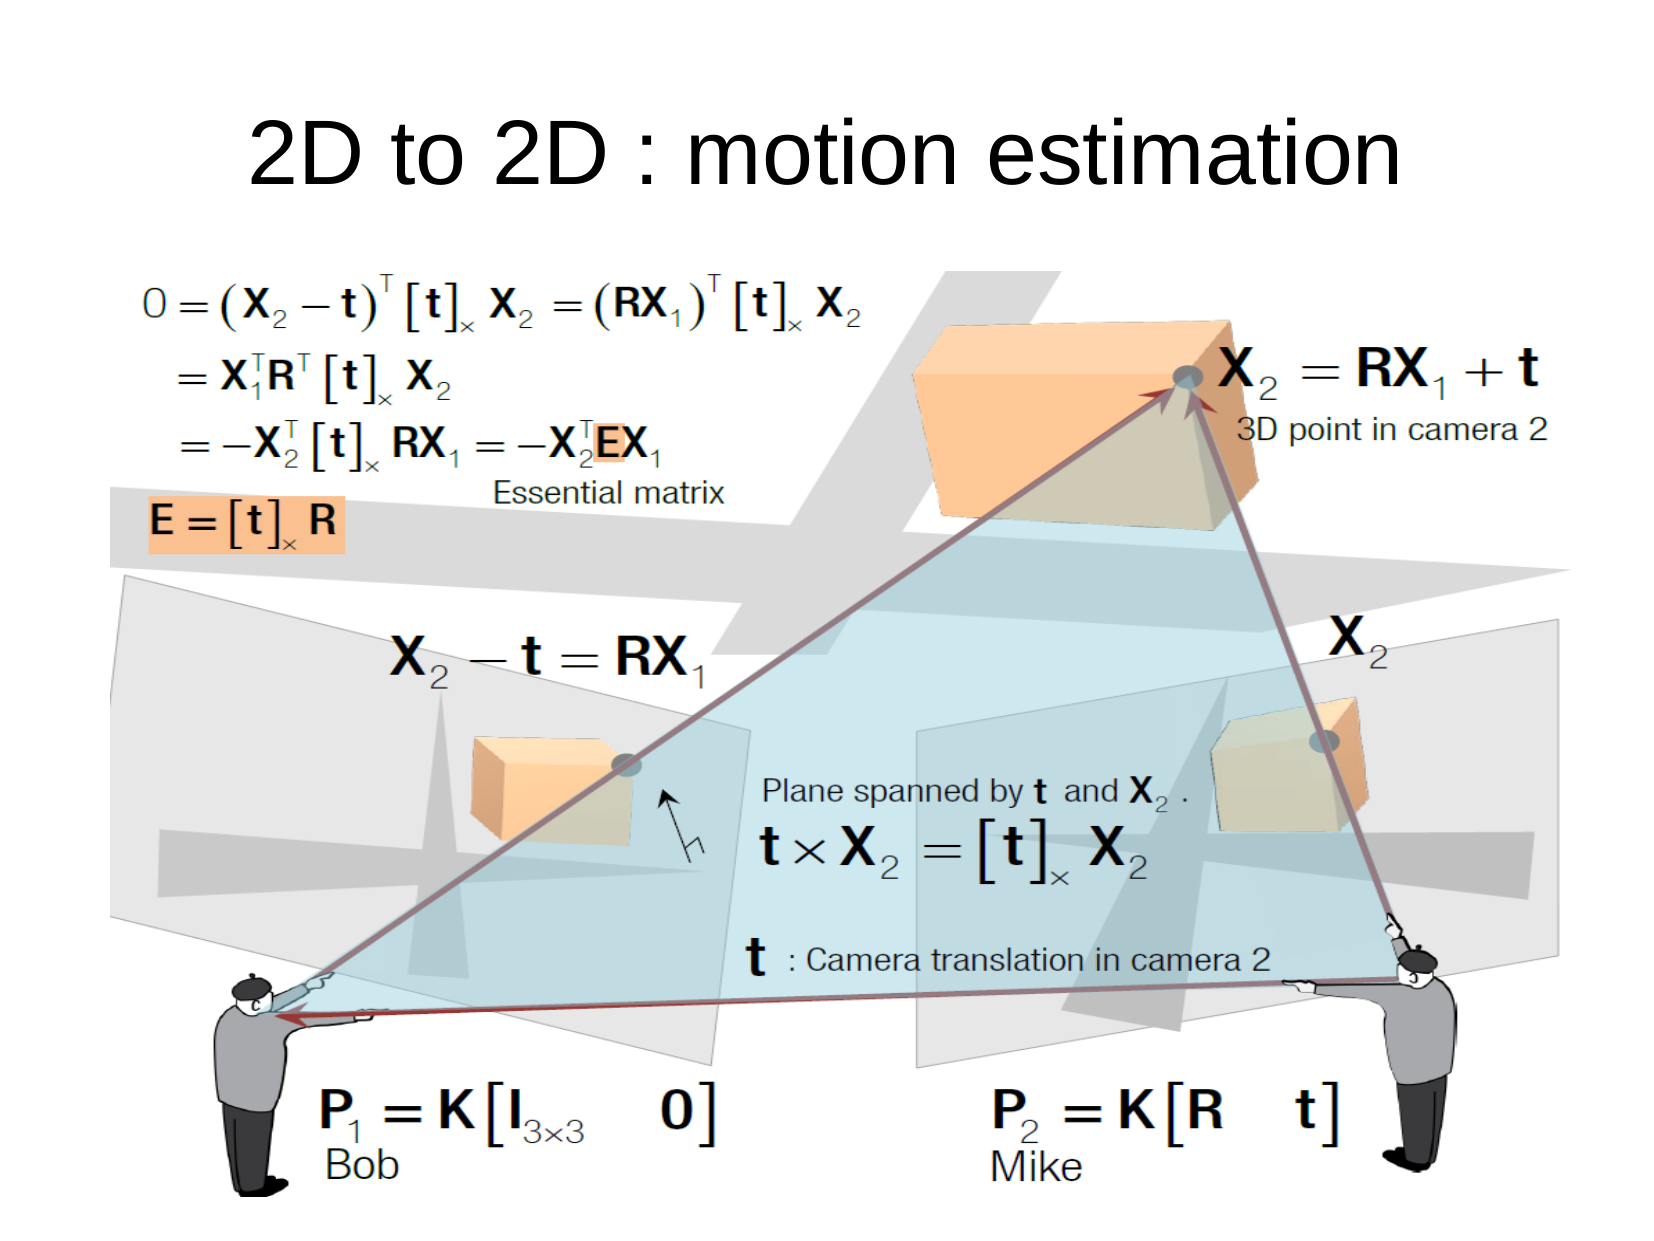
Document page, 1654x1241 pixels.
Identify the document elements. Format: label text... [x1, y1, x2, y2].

title 2D to 2D : motion estimation [82, 49, 1571, 257]
picture [110, 271, 1571, 1197]
